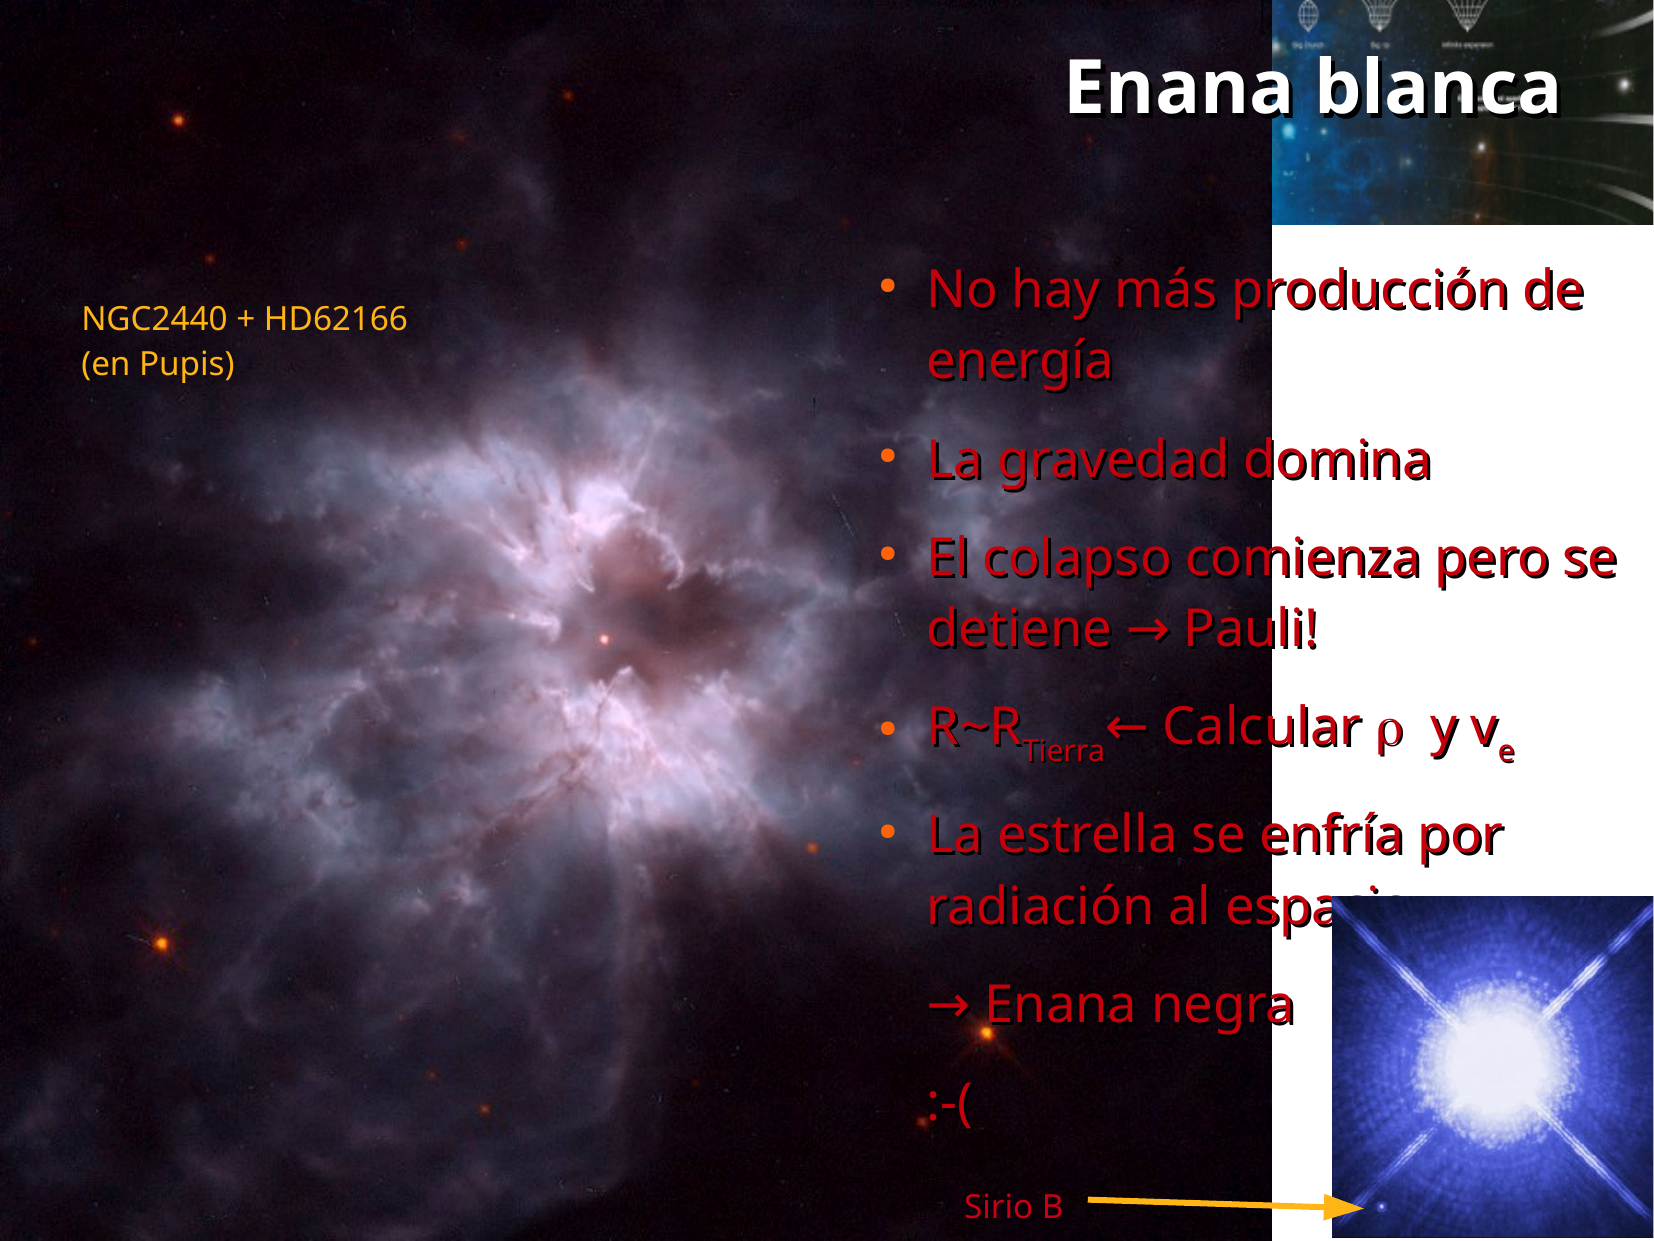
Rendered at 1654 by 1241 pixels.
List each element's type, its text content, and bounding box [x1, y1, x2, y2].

picture [0, 0, 1654, 1241]
text_box Sirio B [949, 1175, 1100, 1231]
title Enana blanca [75, 19, 1564, 151]
picture [1332, 896, 1654, 1238]
list No hay más producción de energía La gravedad domina El colapso comienza pero se detiene → Pauli! R~RTierra← Calcular r y ve La estrella se enfría por radiación al espacio → Enana negra :-( [862, 251, 1622, 1146]
text_box NGC2440 + HD62166 (en Pupis) [66, 287, 423, 384]
